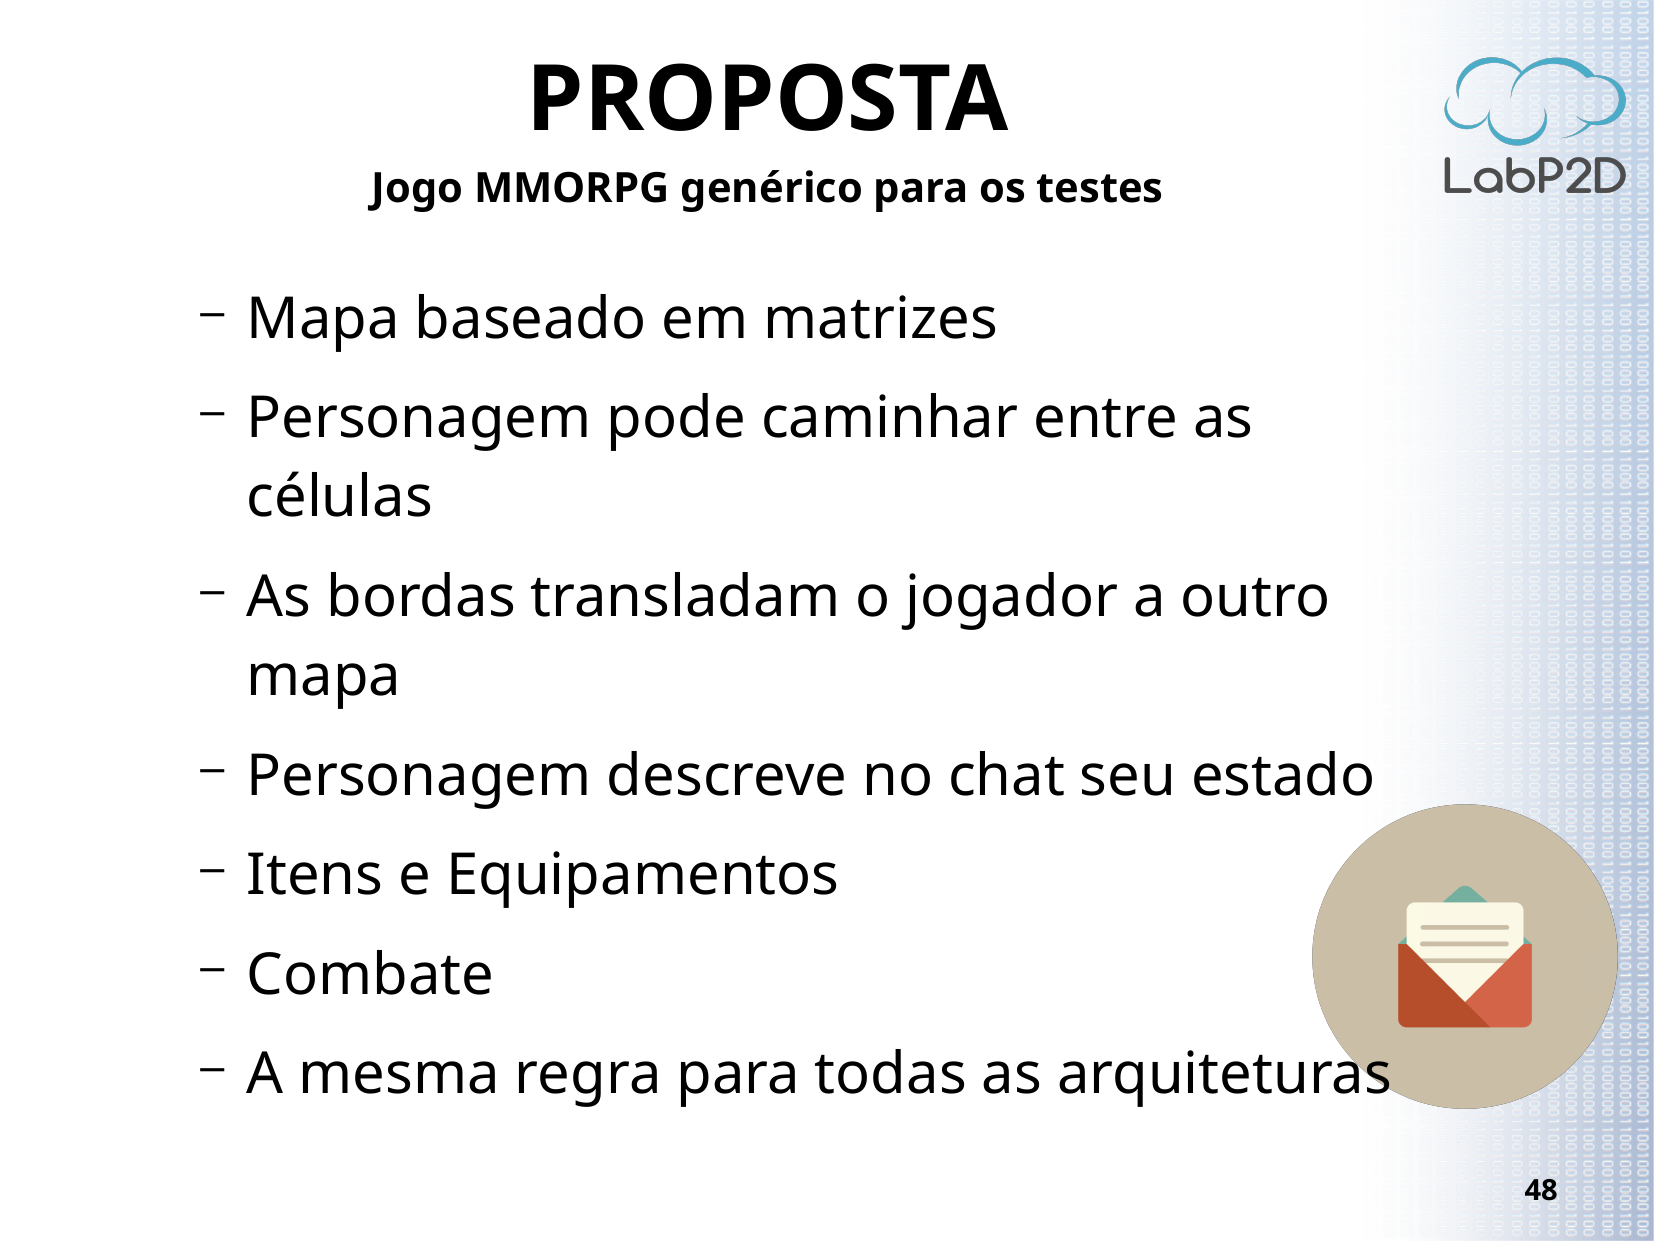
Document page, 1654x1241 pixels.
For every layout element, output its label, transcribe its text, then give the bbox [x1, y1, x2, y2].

picture [1360, 1, 1654, 1240]
list Mapa baseado em matrizes Personagem pode caminhar entre as células As bordas transladam o jogador a outro mapa Personagem descreve no chat seu estado Itens e Equipamentos Combate A mesma regra para todas as arquiteturas [123, 271, 1406, 1116]
title PROPOSTA Jogo MMORPG genérico para os testes [82, 19, 1453, 227]
